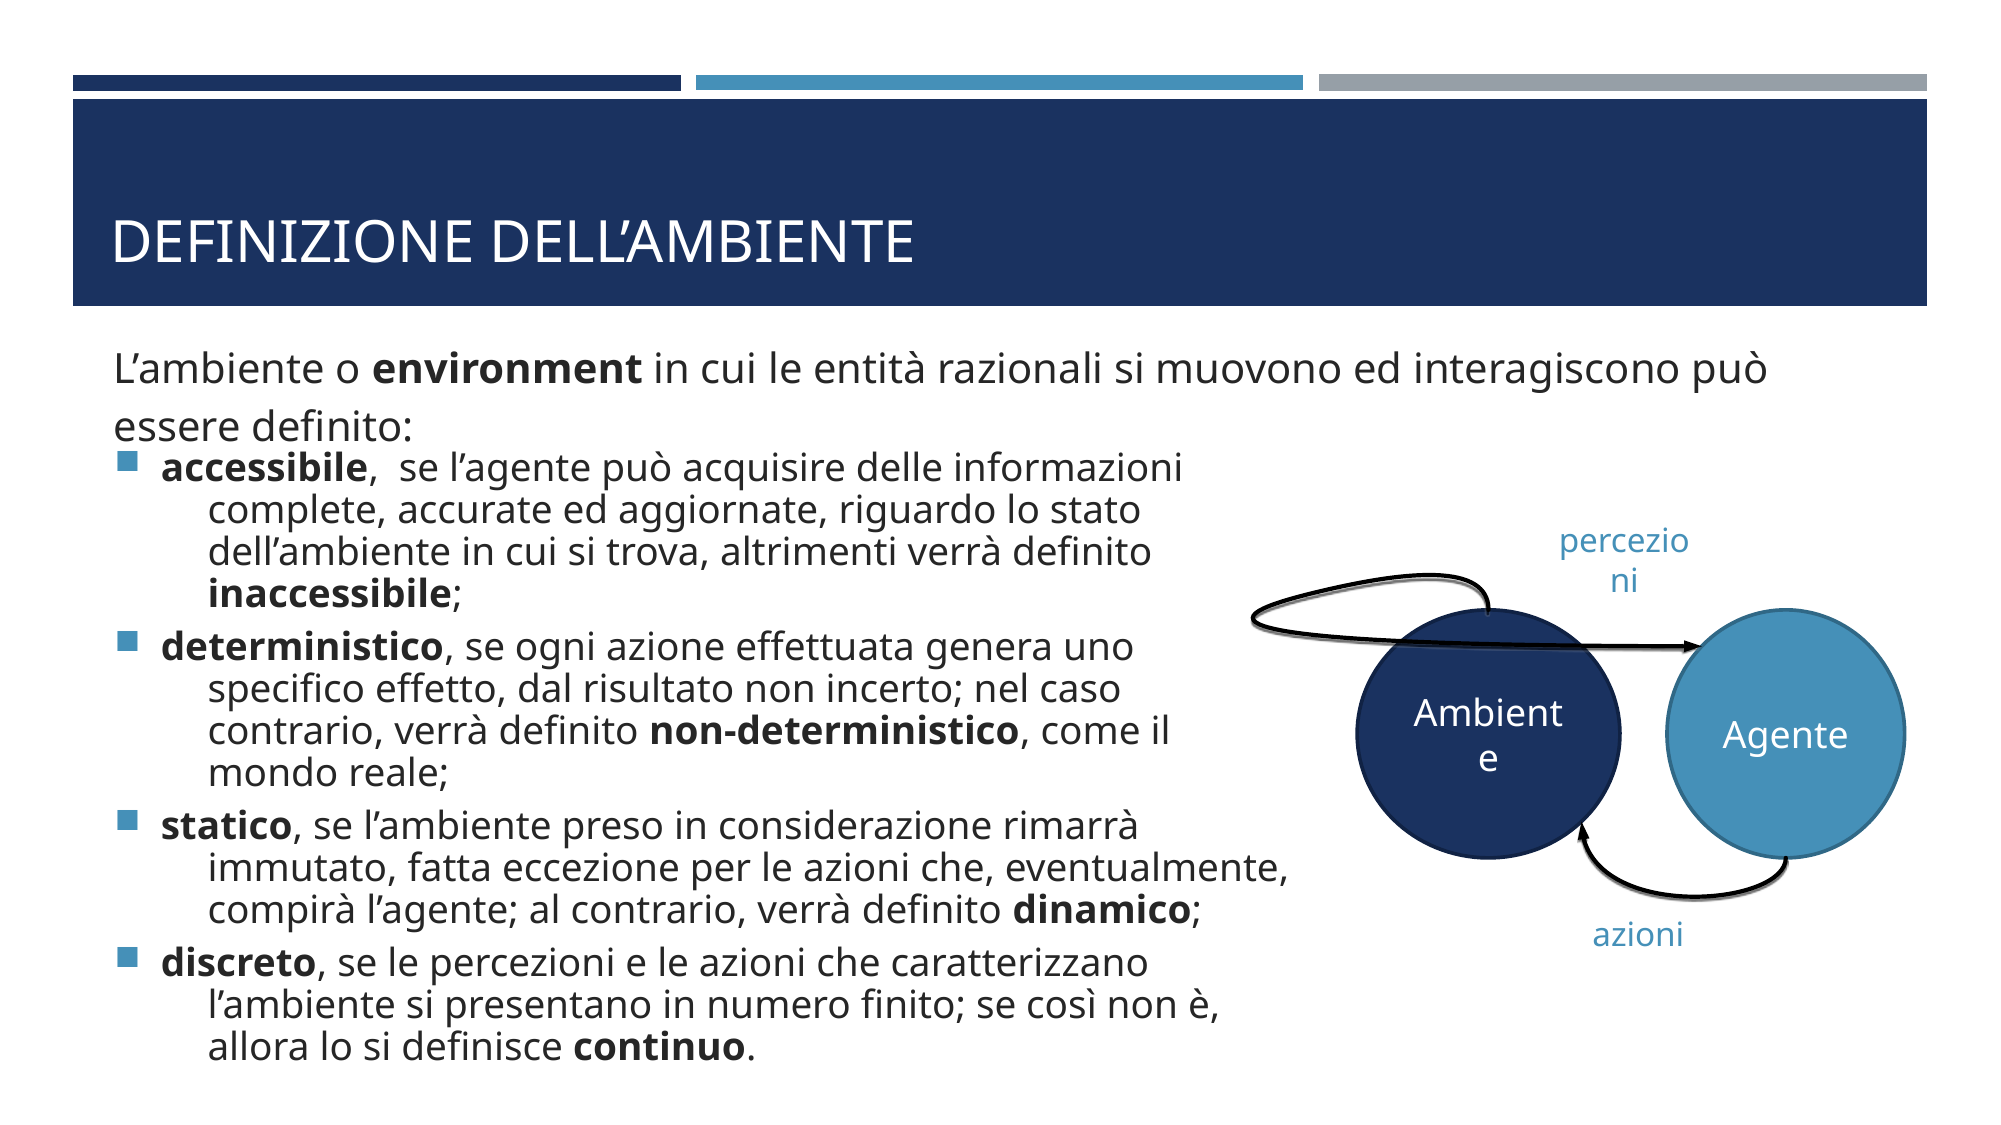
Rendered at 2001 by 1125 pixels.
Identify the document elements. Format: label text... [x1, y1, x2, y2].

text_box Agente [1667, 609, 1905, 858]
title Definizione dell’ambiente [95, 119, 1905, 282]
text_box Ambiente [1403, 609, 1578, 643]
text_box azioni [1549, 905, 1728, 956]
text_box Ambiente [1357, 648, 1620, 858]
text_box L’ambiente o environment in cui le entità razionali si muovono ed interagiscono può essere definito: [99, 326, 1862, 396]
list accessibile, se l’agente può acquisire delle informazioni complete, accurate ed aggiornate, riguardo lo stato dell’ambiente in cui si trova, altrimenti verrà definito inaccessibile; deterministico, se ogni azione effettuata genera uno specifico effetto, dal risultato non incerto; nel caso contrario, verrà definito non-deterministico, come il mondo reale; statico, se l’ambiente preso in considerazione rimarrà immutato, fatta eccezione per le azioni che, eventualmente, compirà l’agente; al contrario, verrà definito dinamico; discreto, se le percezioni e le azioni che caratterizzano l’ambiente si presentano in numero finito; se così non è, allora lo si definisce continuo. [99, 440, 1315, 1100]
text_box percezioni [1535, 512, 1714, 563]
